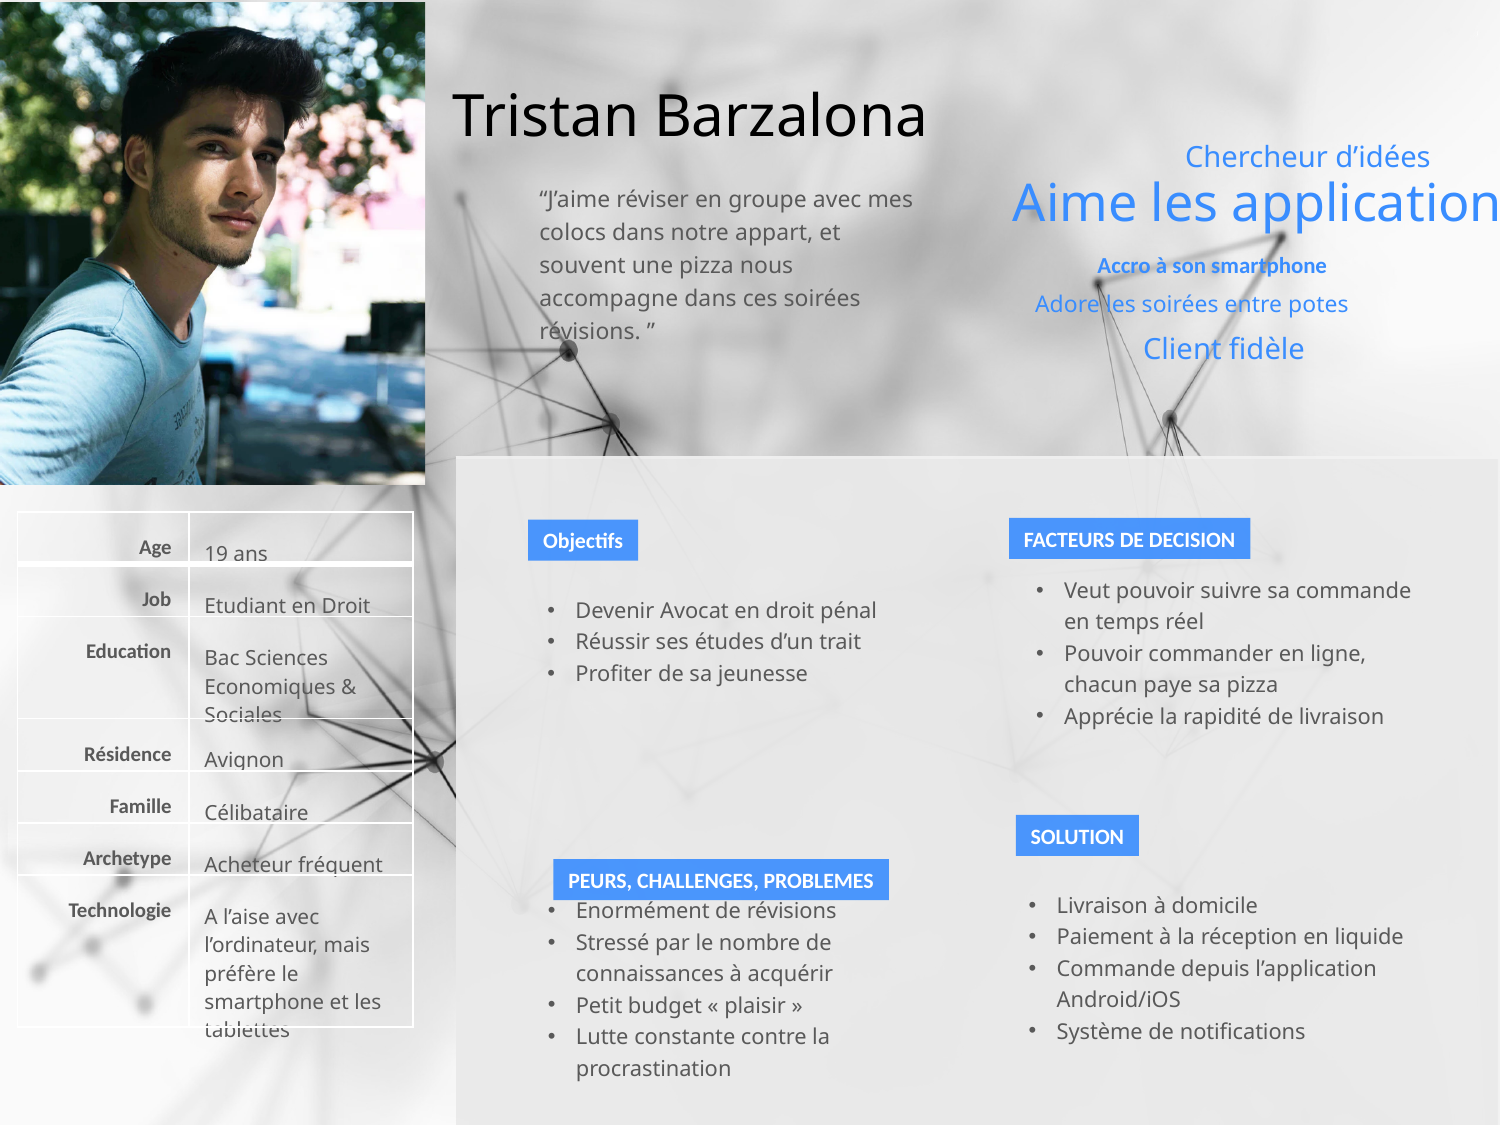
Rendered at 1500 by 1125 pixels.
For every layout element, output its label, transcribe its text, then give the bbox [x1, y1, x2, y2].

table_cell Acheteur fréquent [190, 824, 412, 874]
text_box Aime les applications [998, 162, 1500, 240]
text_box Client fidèle [1077, 323, 1371, 373]
text_box Devenir Avocat en droit pénal Réussir ses études d’un trait Profiter de sa jeunesse [532, 583, 957, 725]
table_cell A l’aise avec l’ordinateur, mais préfère le smartphone et les tablettes [190, 876, 412, 1026]
table_cell Famille [18, 772, 188, 822]
text_box “J’aime réviser en groupe avec mes colocs dans notre appart, et souvent une pizza nous accompagne dans ces soirées révisions. ” [524, 171, 937, 352]
table_cell Etudiant en Droit [190, 567, 412, 616]
text_box FACTEURS DE DECISION [1009, 517, 1251, 559]
text_box [456, 456, 1500, 1125]
text_box Veut pouvoir suivre sa commande en temps réel Pouvoir commander en ligne, chacun paye sa pizza Apprécie la rapidité de livraison [1021, 563, 1449, 768]
picture [0, 0, 1500, 1125]
table_cell Archetype [18, 824, 188, 874]
table_cell Job [18, 567, 188, 616]
text_box PEURS, CHALLENGES, PROBLEMES [553, 859, 889, 884]
text_box Accro à son smartphone [1082, 243, 1343, 282]
text_box Adore les soirées entre potes [1020, 282, 1364, 325]
text_box Chercheur d’idées [1170, 130, 1446, 162]
table_cell Résidence [18, 719, 188, 770]
text_box Tristan Barzalona [437, 70, 943, 156]
table_cell Avignon [190, 719, 412, 770]
text_box Enormément de révisions Stressé par le nombre de connaissances à acquérir Petit budget « plaisir » Lutte constante contre la procrastination [533, 884, 958, 1088]
table_cell Bac Sciences Economiques & Sociales [190, 617, 412, 718]
table_header 19 ans [190, 513, 412, 561]
table_header Age [18, 513, 188, 561]
text_box SOLUTION [1015, 814, 1139, 856]
table_cell Célibataire [190, 772, 412, 822]
text_box Objectifs [528, 519, 639, 561]
table_cell Technologie [18, 876, 188, 1026]
text_box Livraison à domicile Paiement à la réception en liquide Commande depuis l’application Android/iOS Système de notifications [1013, 878, 1441, 1051]
table_cell Education [18, 617, 188, 718]
